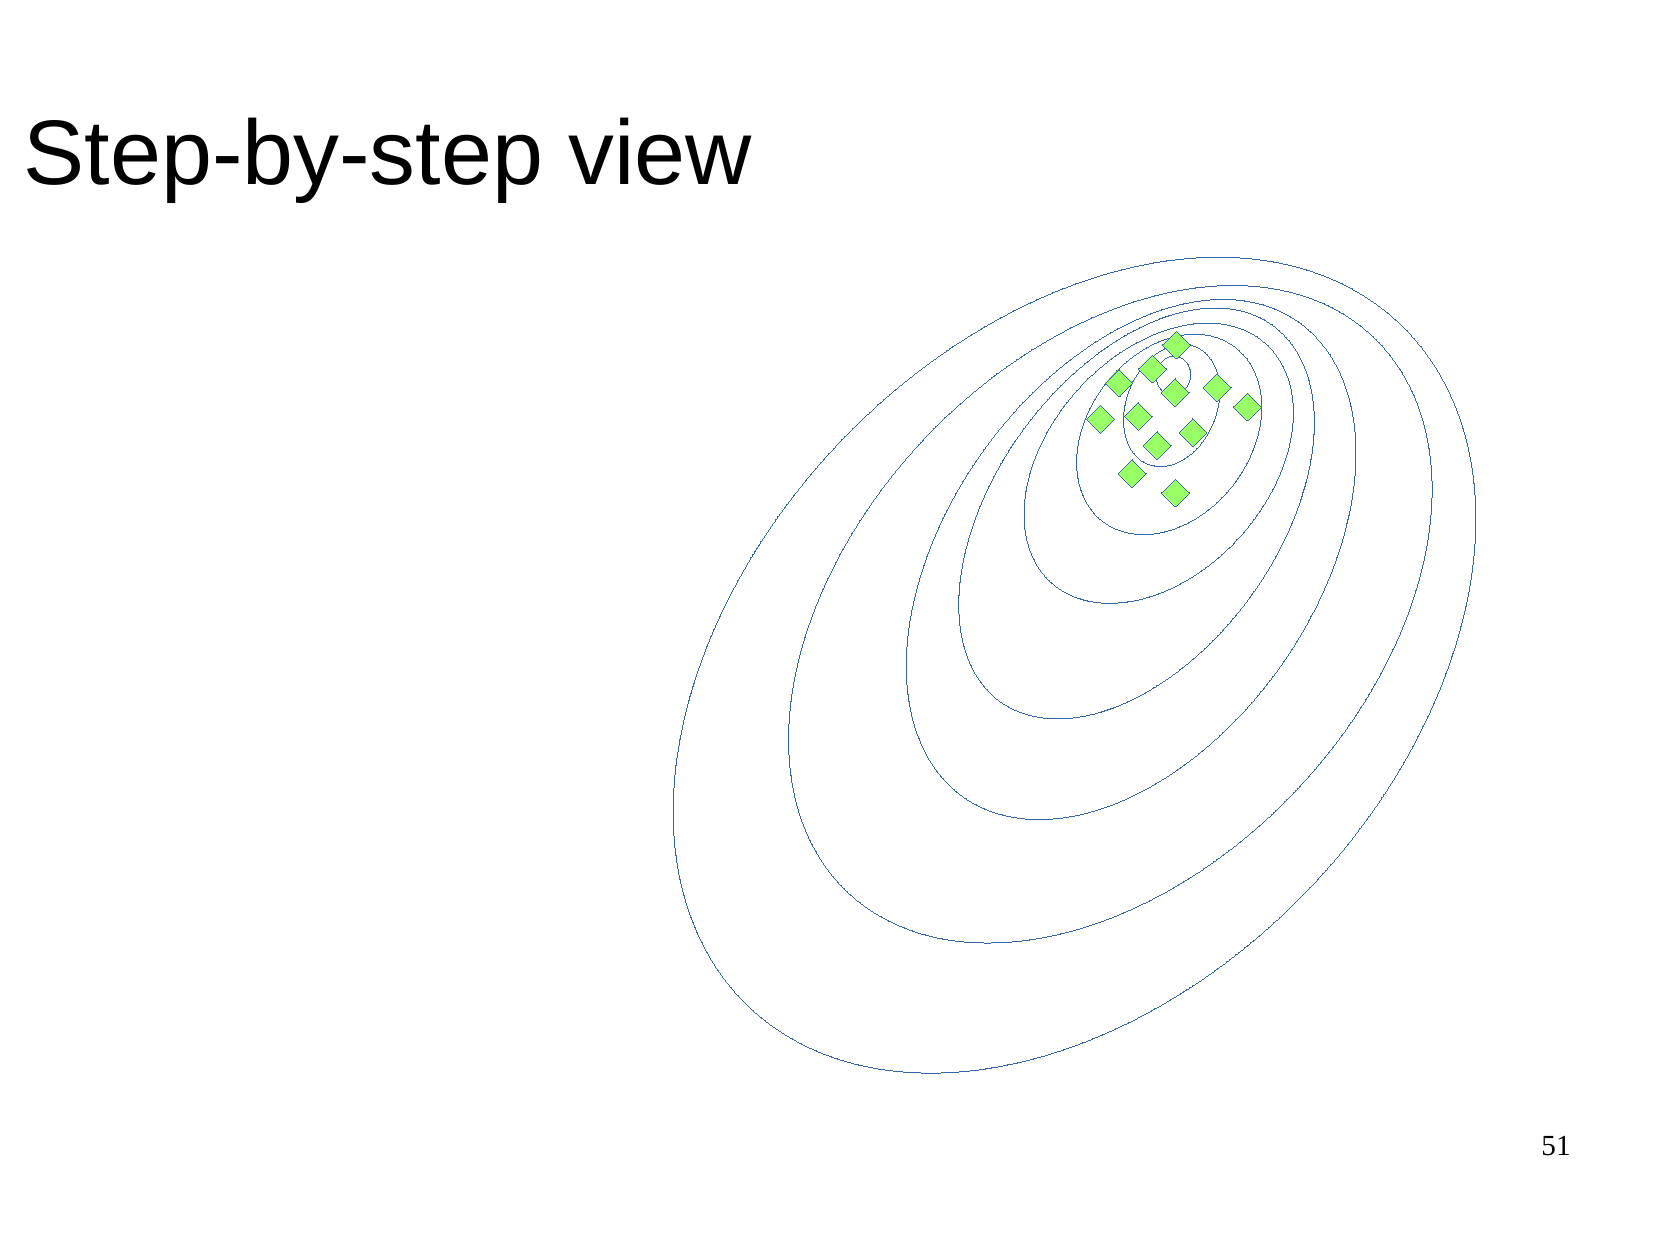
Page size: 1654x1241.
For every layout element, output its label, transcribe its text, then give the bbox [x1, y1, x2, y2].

text_box [673, 257, 1476, 1074]
title Step-by-step view [23, 49, 1512, 257]
